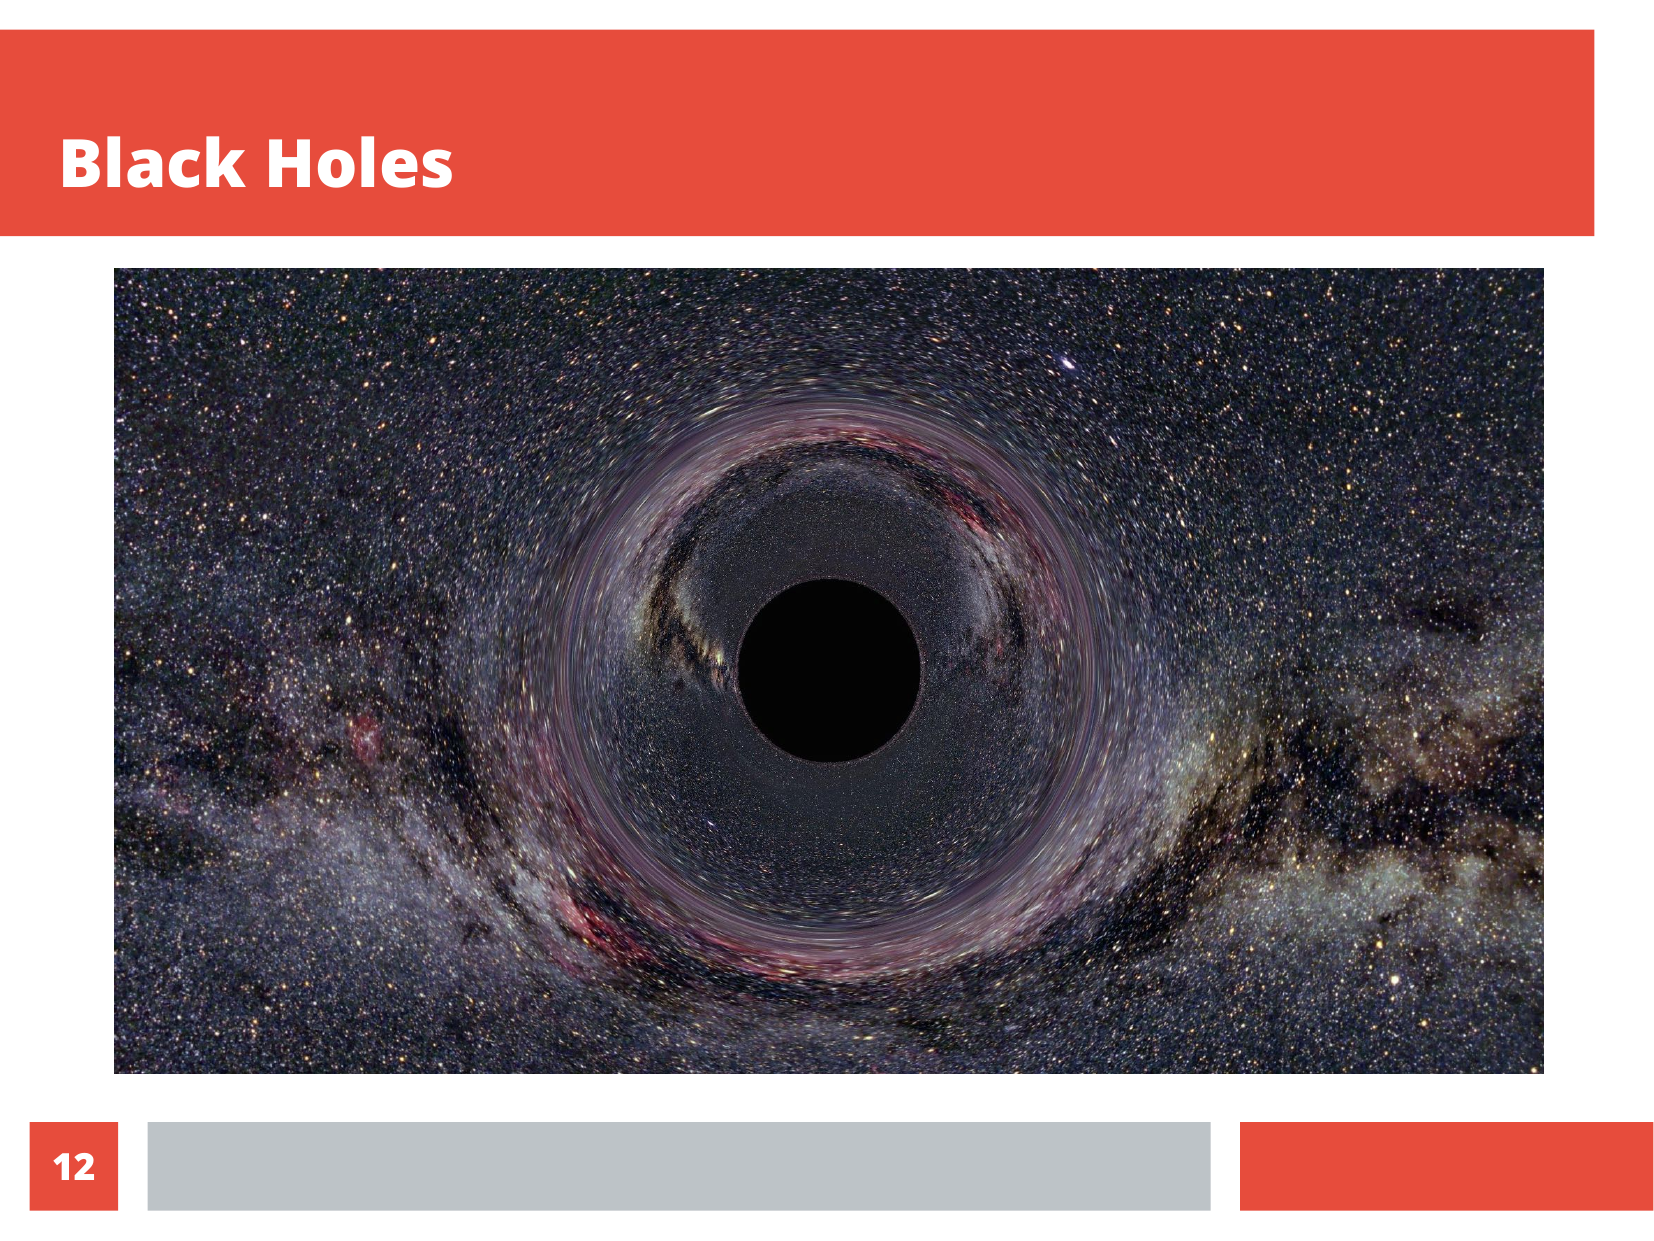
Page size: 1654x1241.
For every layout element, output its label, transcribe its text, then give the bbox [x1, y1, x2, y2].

title Black Holes [59, 59, 1595, 207]
picture [114, 268, 1544, 1074]
